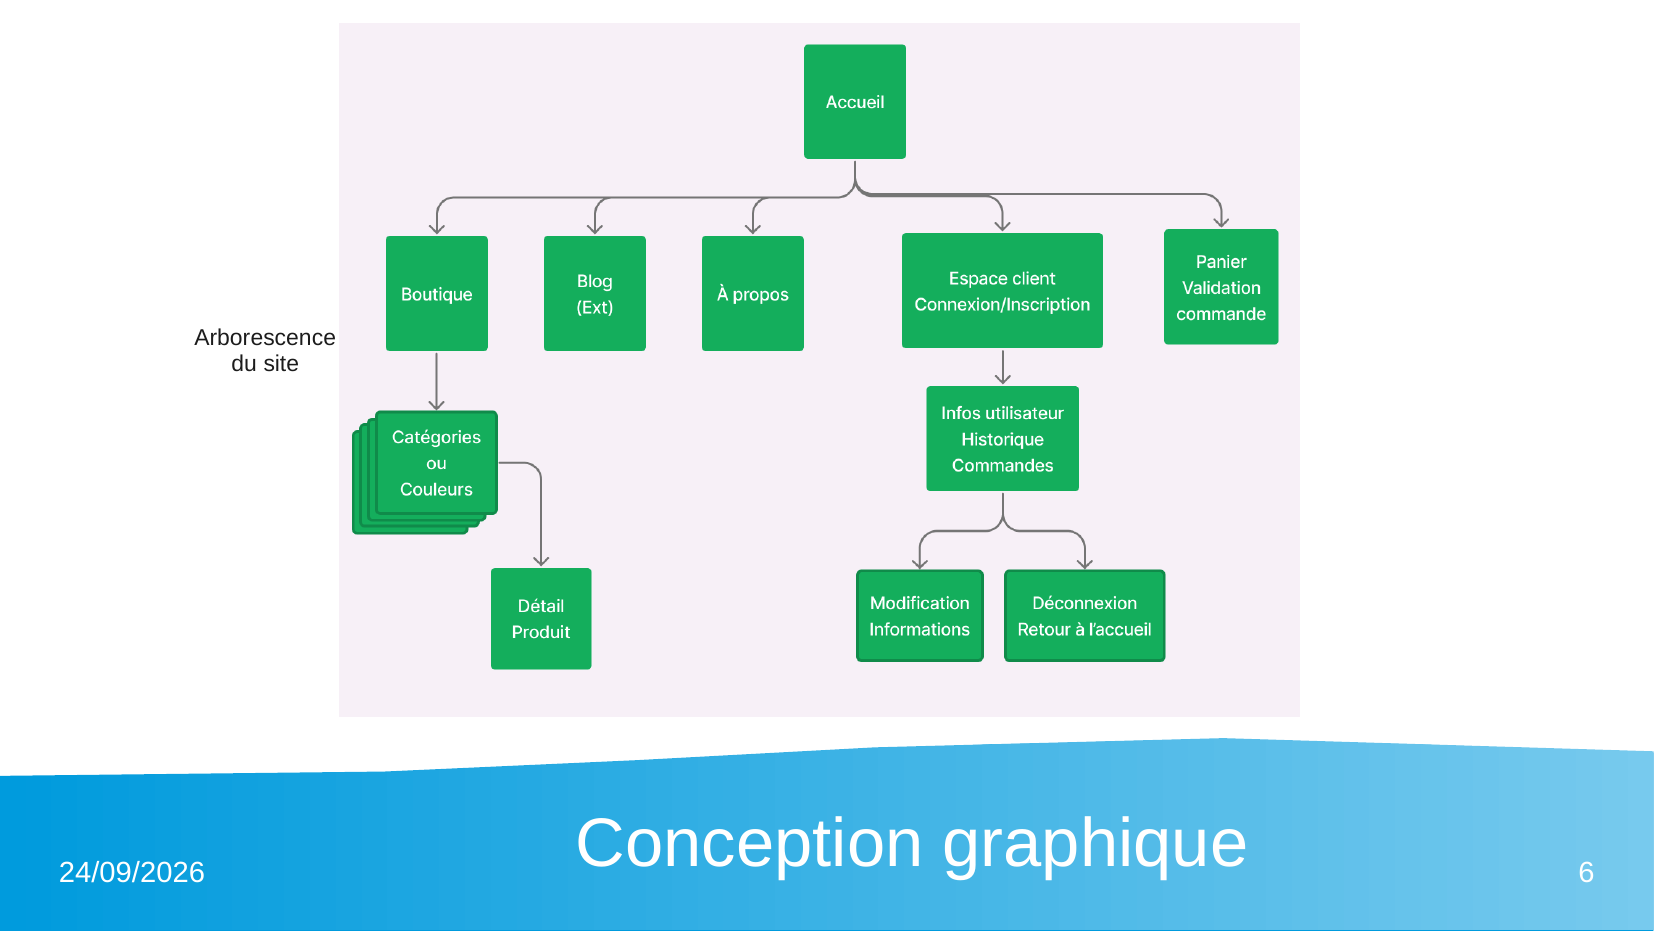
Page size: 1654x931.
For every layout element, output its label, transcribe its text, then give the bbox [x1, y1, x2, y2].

text_box Arborescence du site [191, 324, 340, 376]
text_box Conception graphique [561, 797, 1281, 884]
picture [339, 23, 1300, 717]
